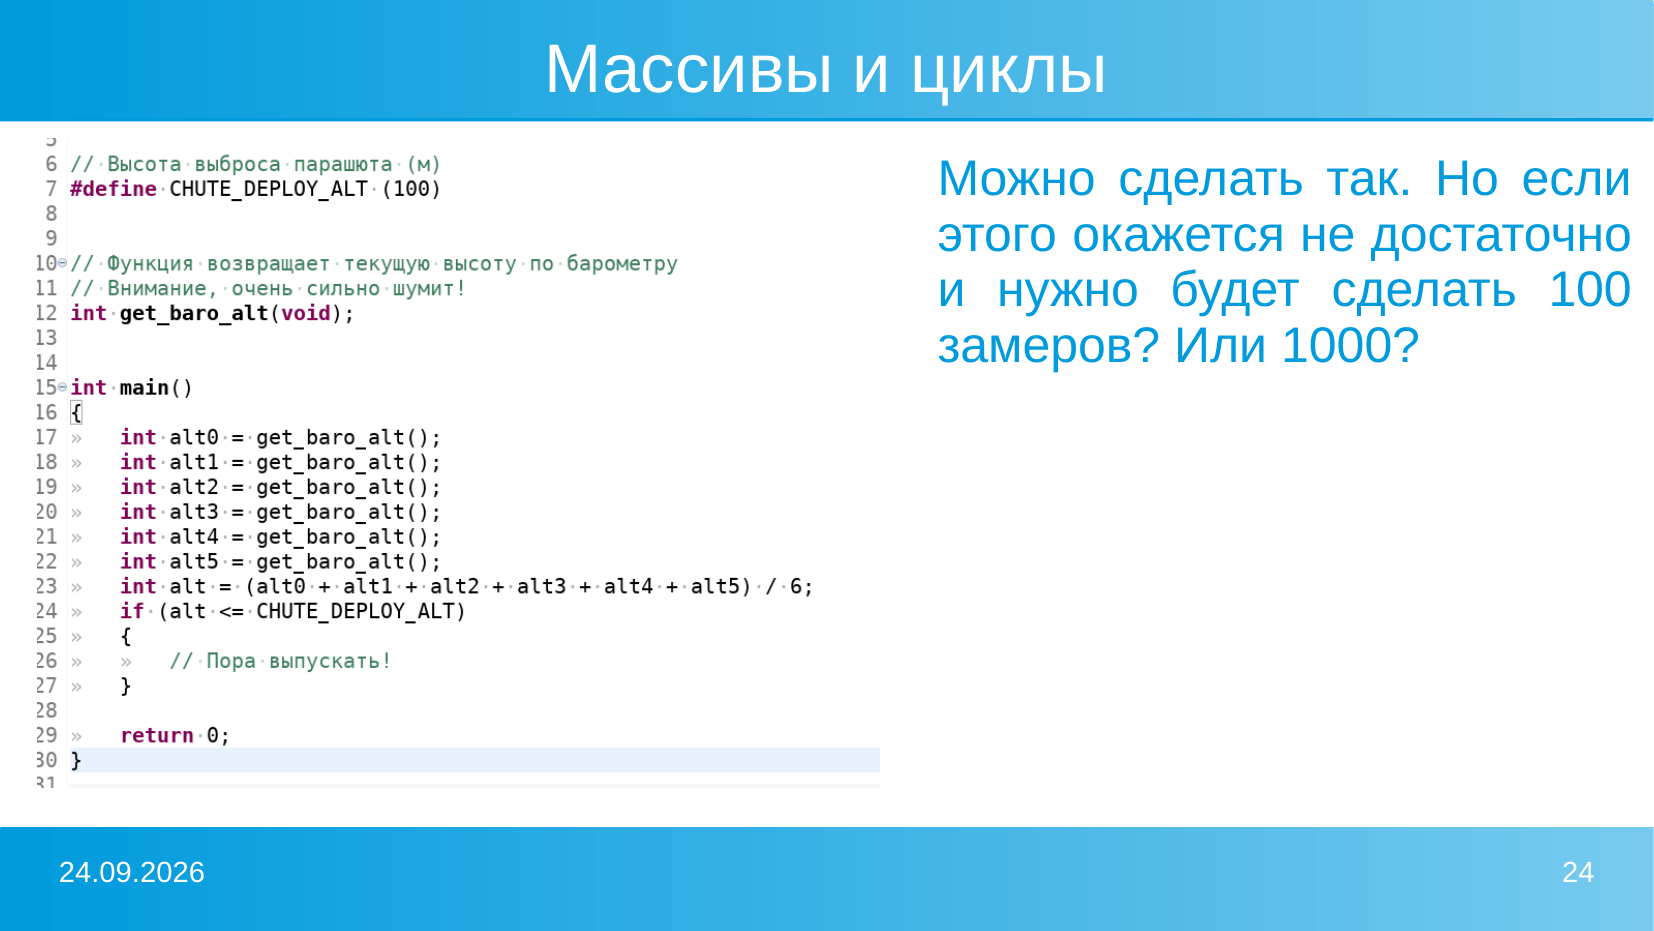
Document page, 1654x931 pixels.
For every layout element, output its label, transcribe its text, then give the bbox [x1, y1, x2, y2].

picture [37, 138, 880, 788]
title Массивы и циклы [59, 29, 1595, 108]
list Можно сделать так. Но если этого окажется не достаточно и нужно будет сделать 100 замеров? Или 1000? [937, 150, 1632, 751]
